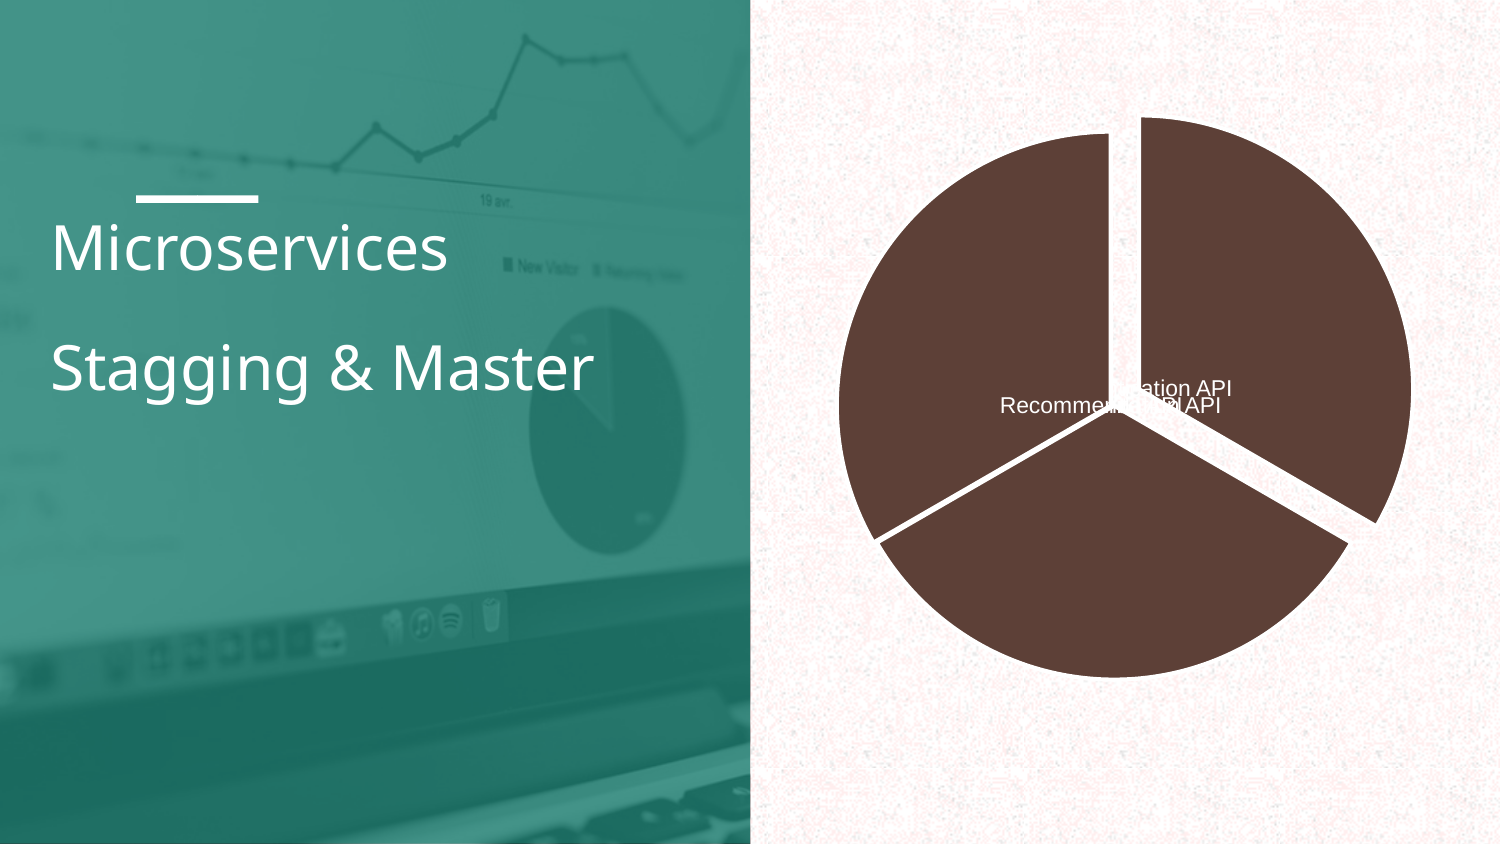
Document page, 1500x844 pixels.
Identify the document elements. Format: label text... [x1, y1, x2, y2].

picture [750, 0, 1500, 844]
text_box Authentication API [1139, 115, 1414, 527]
text_box Favourite API [876, 406, 1352, 680]
text_box Microservices Stagging & Master [35, 216, 662, 493]
text_box Recommendation API [836, 131, 1111, 543]
